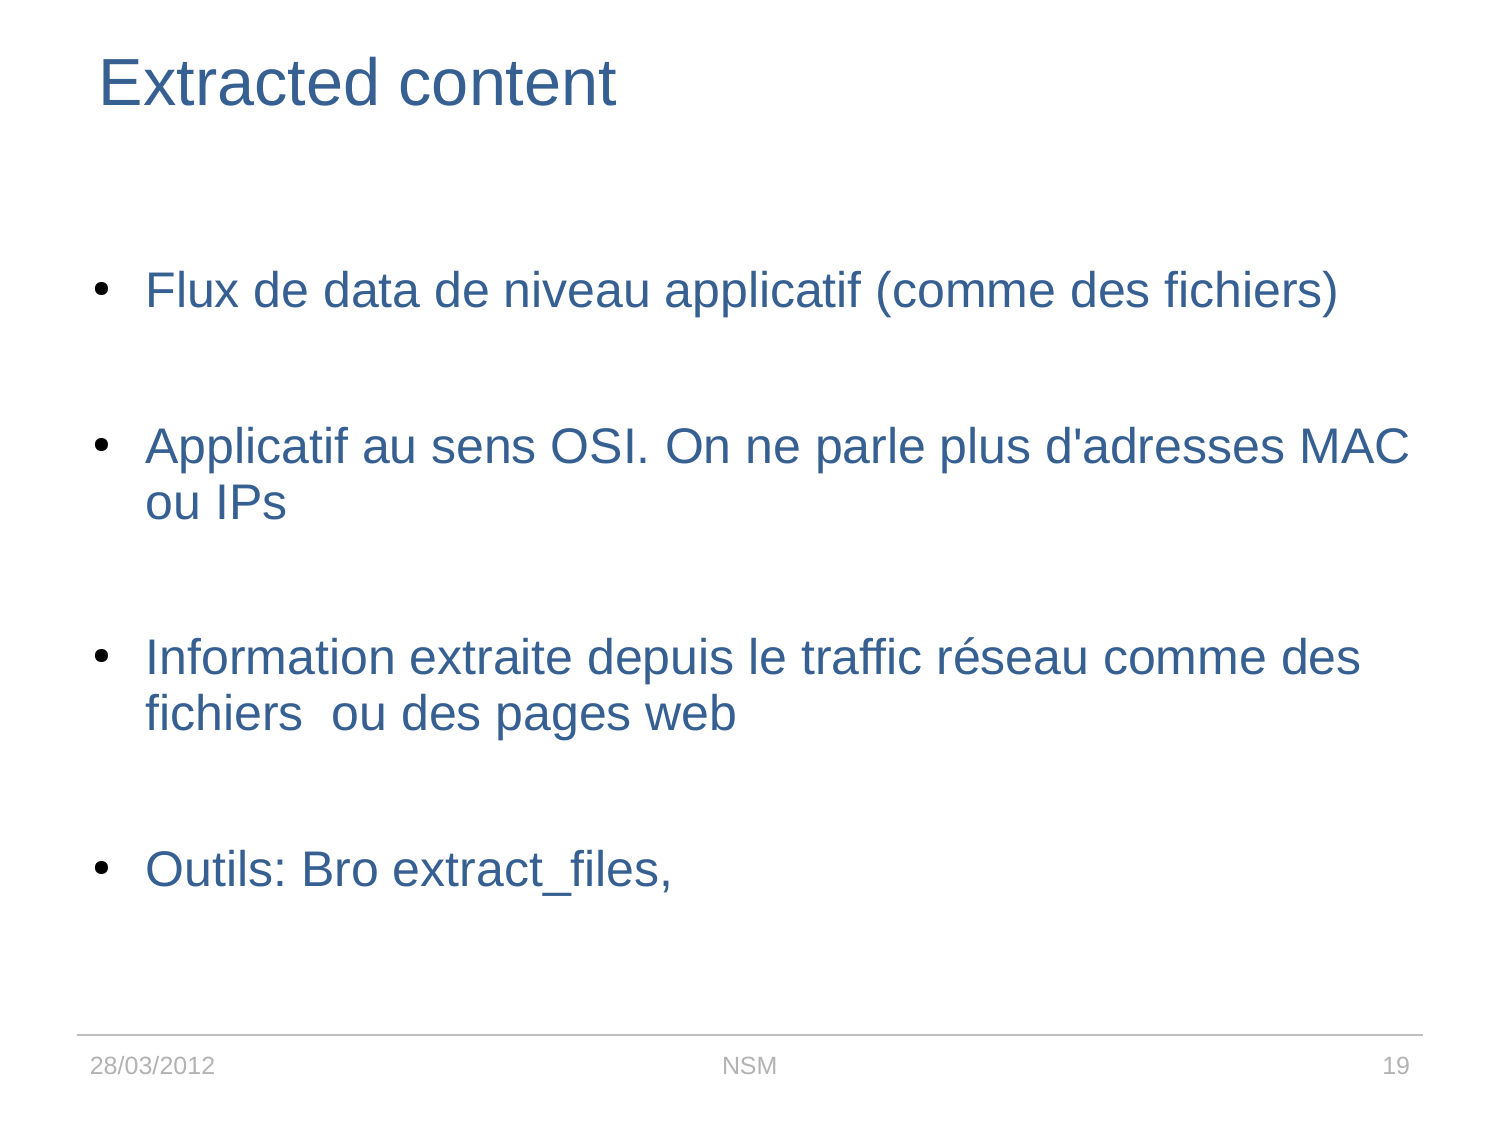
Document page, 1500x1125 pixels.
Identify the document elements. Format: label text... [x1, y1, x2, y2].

list Flux de data de niveau applicatif (comme des fichiers) Applicatif au sens OSI. On ne parle plus d'adresses MAC ou IPs Information extraite depuis le traffic réseau comme des fichiers ou des pages web Outils: Bro extract_files, [75, 262, 1425, 1005]
title Extracted content [75, 45, 1425, 233]
